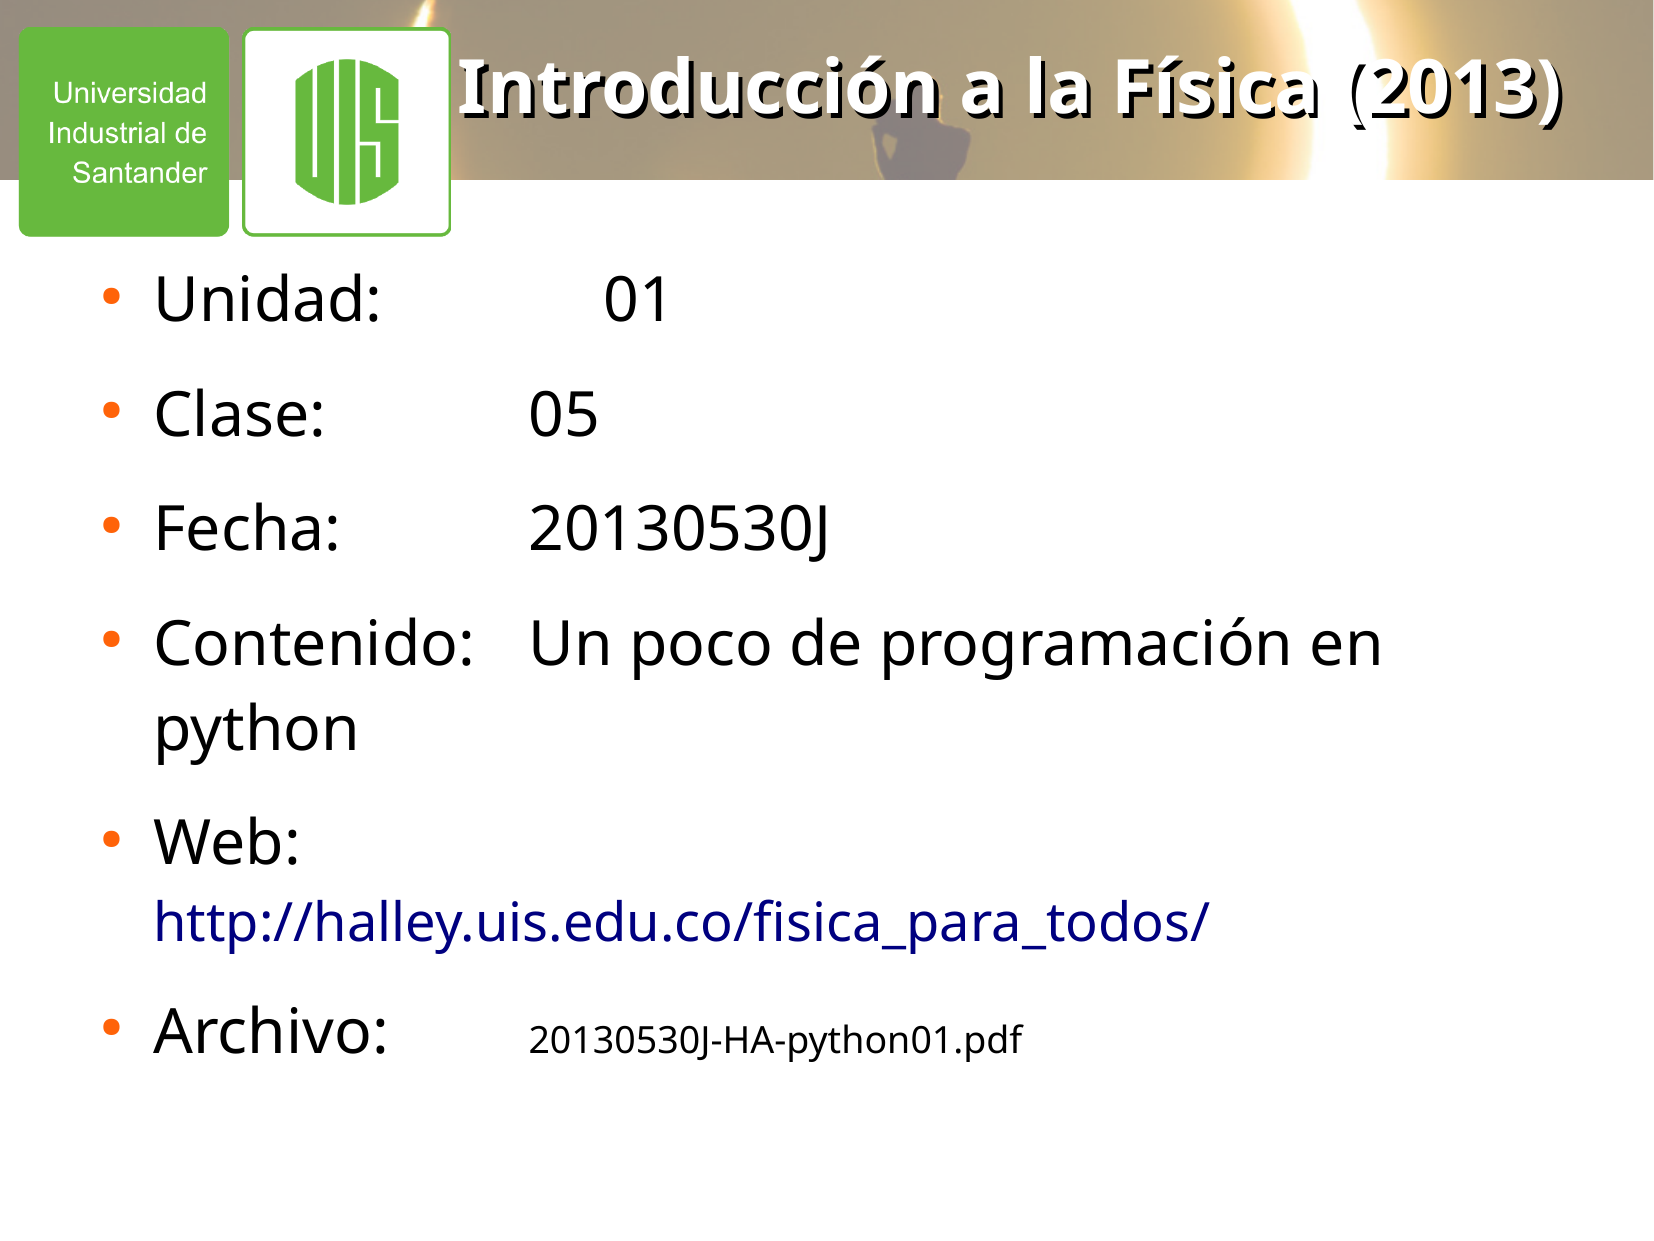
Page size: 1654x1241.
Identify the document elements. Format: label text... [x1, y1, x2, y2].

title Introducción a la Física (2013) [75, 19, 1564, 151]
picture [0, 0, 1654, 237]
list Unidad: 01 Clase: 05 Fecha: 20130530J Contenido: Un poco de programación en python Web: http://halley.uis.edu.co/fisica_para_todos/ Archivo: 20130530J-HA-python01.pdf [82, 255, 1571, 1156]
